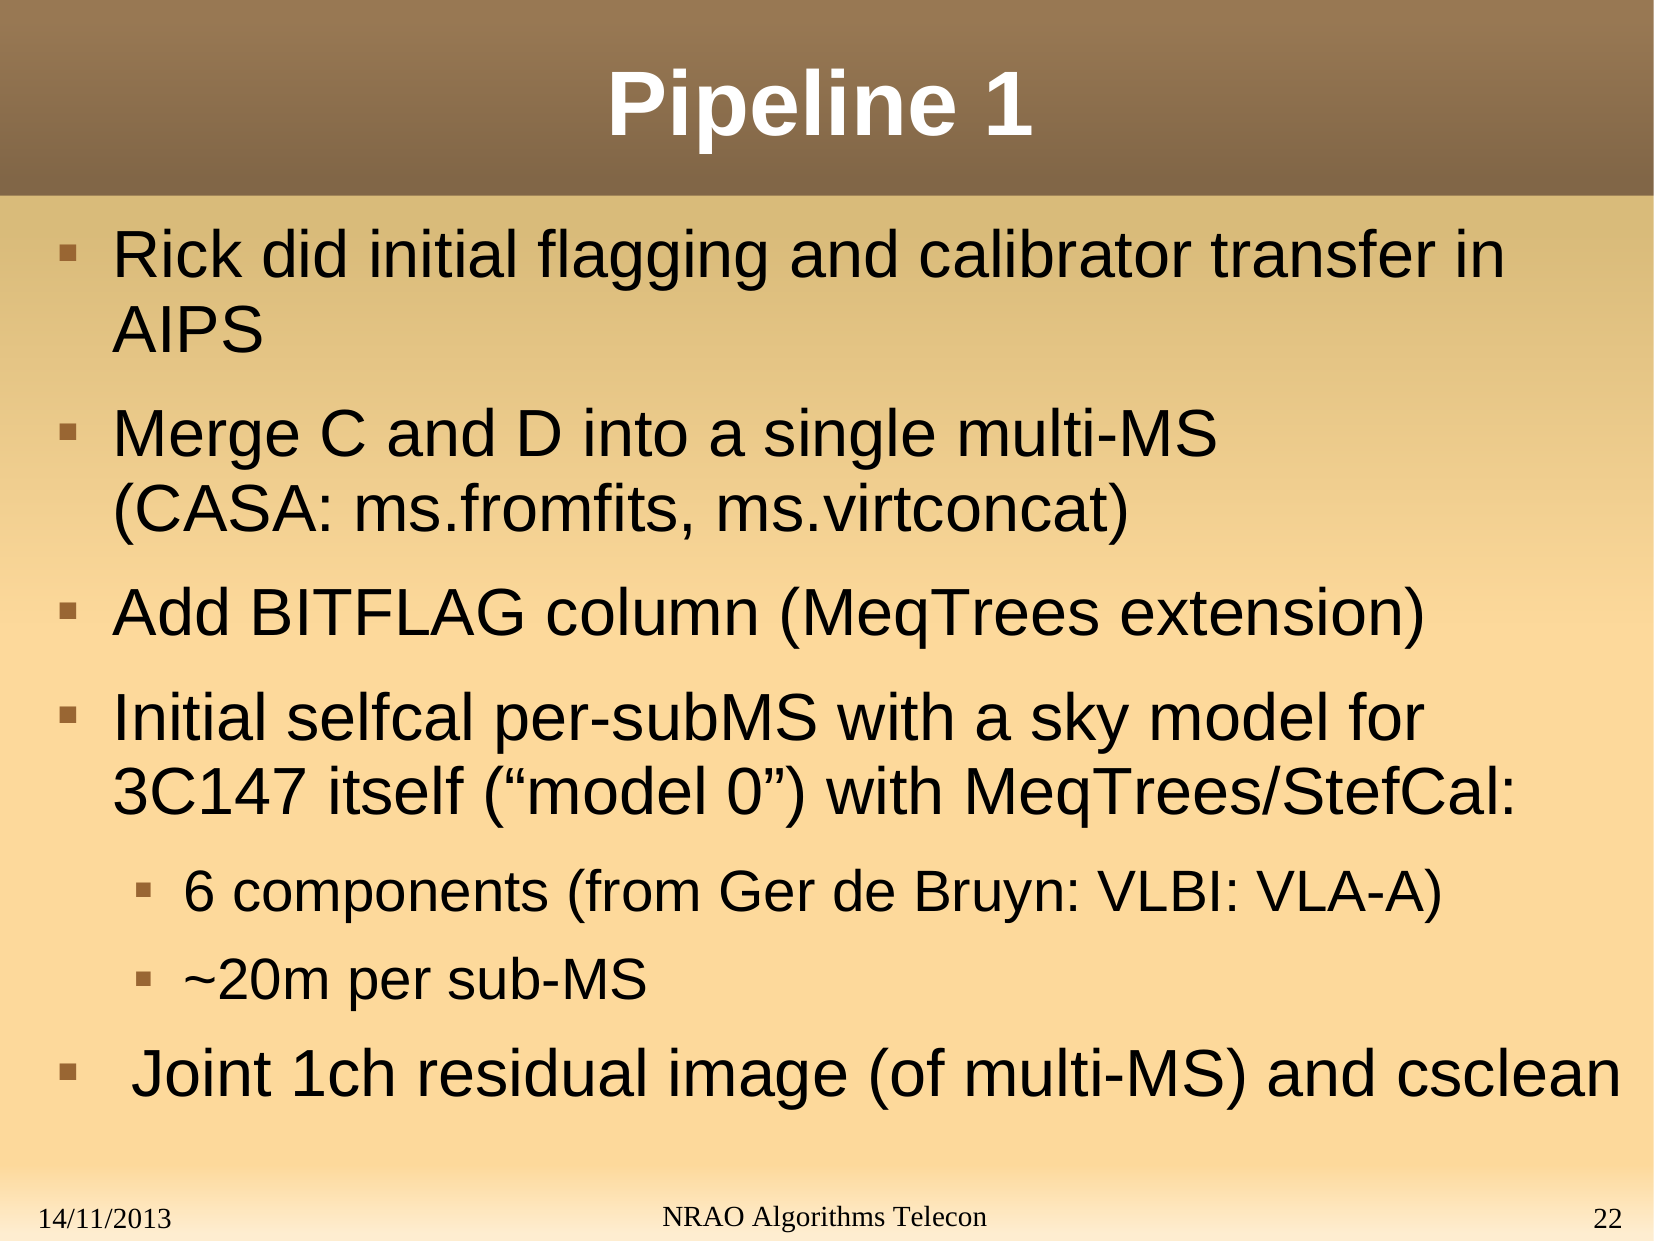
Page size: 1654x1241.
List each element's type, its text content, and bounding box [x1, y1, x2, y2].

list Rick did initial flagging and calibrator transfer in AIPS Merge C and D into a single multi-MS (CASA: ms.fromfits, ms.virtconcat) Add BITFLAG column (MeqTrees extension) Initial selfcal per-subMS with a sky model for 3C147 itself (“model 0”) with MeqTrees/StefCal: 6 components (from Ger de Bruyn: VLBI: VLA-A) ~20m per sub-MS Joint 1ch residual image (of multi-MS) and csclean [41, 217, 1633, 1114]
title Pipeline 1 [76, 0, 1565, 208]
picture [0, 0, 1654, 1241]
